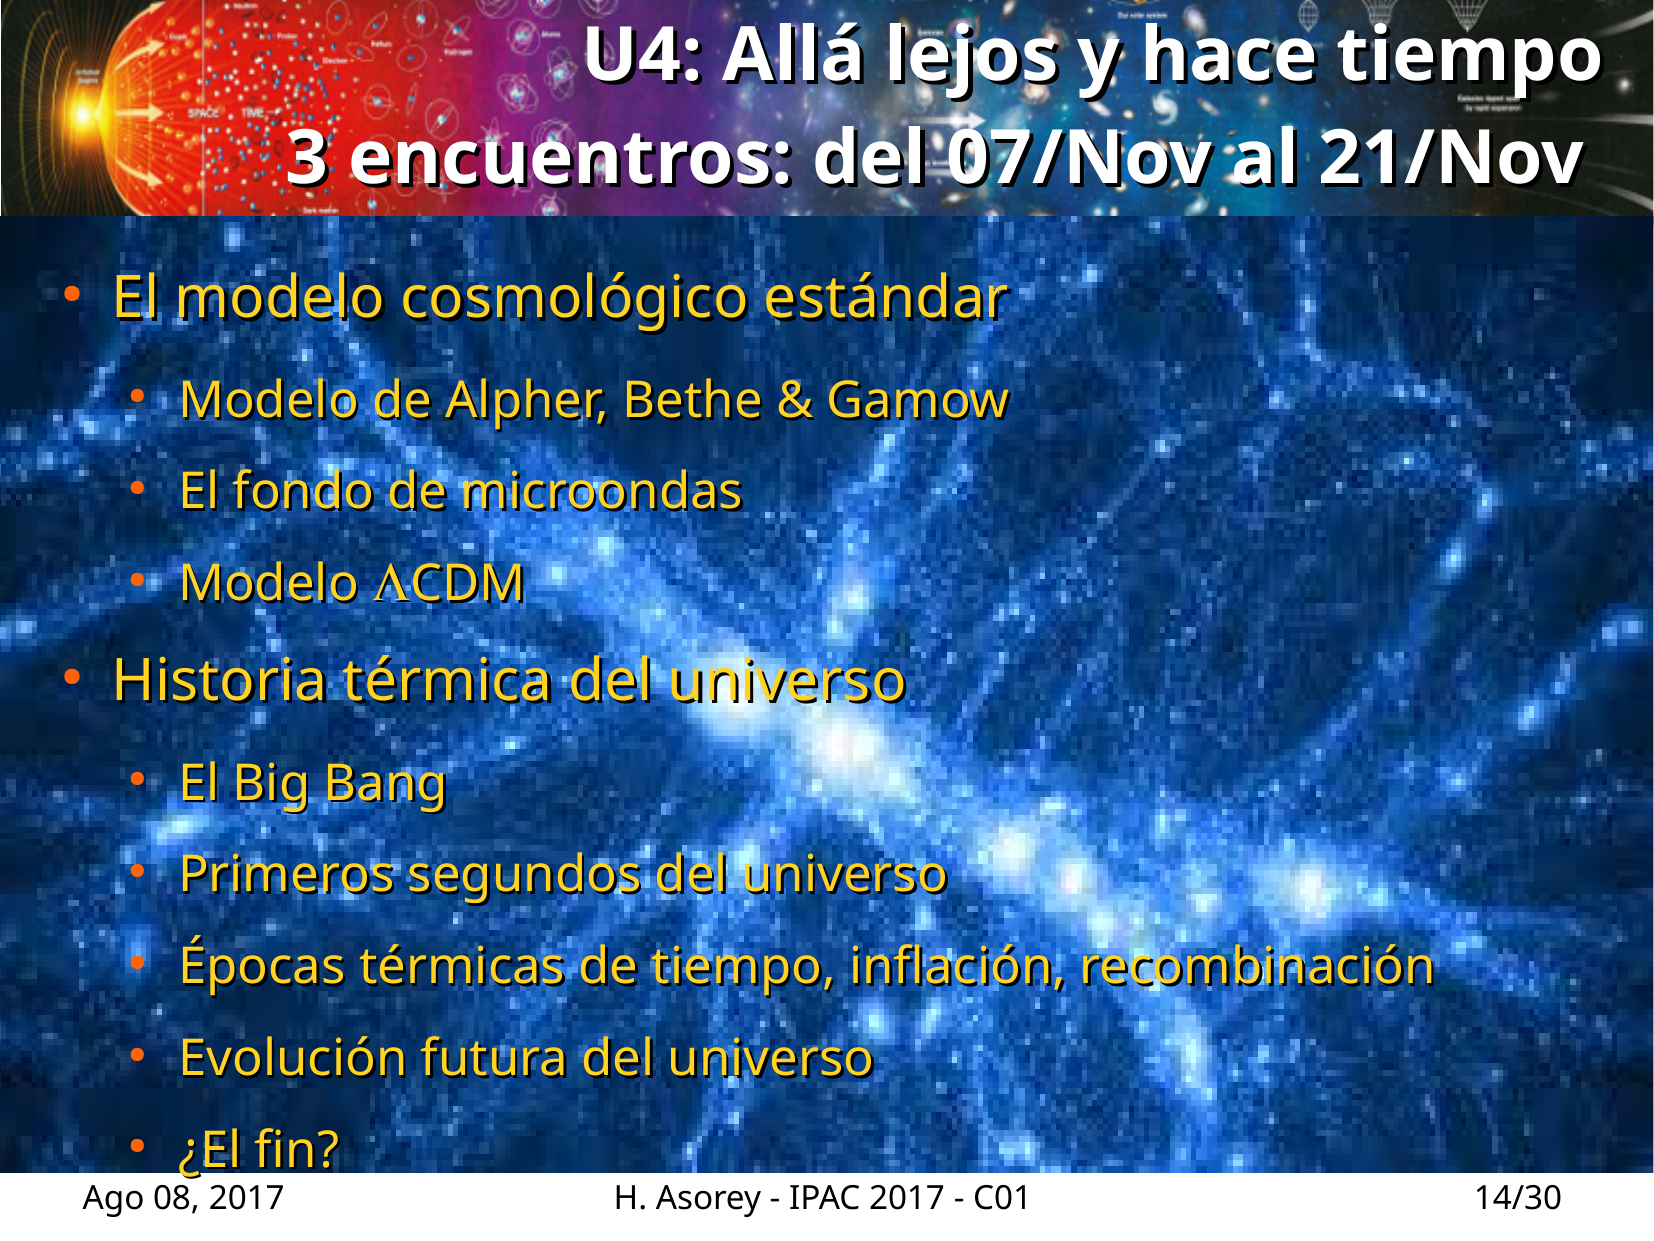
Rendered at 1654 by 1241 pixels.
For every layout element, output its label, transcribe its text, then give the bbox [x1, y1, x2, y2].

title U4: Allá lejos y hace tiempo 3 encuentros: del 07/Nov al 21/Nov [45, 11, 1606, 194]
picture [0, 0, 1654, 1173]
list El modelo cosmológico estándar Modelo de Alpher, Bethe & Gamow El fondo de microondas Modelo LCDM Historia térmica del universo El Big Bang Primeros segundos del universo Épocas térmicas de tiempo, inflación, recombinación Evolución futura del universo ¿El fin? [45, 255, 1606, 1186]
